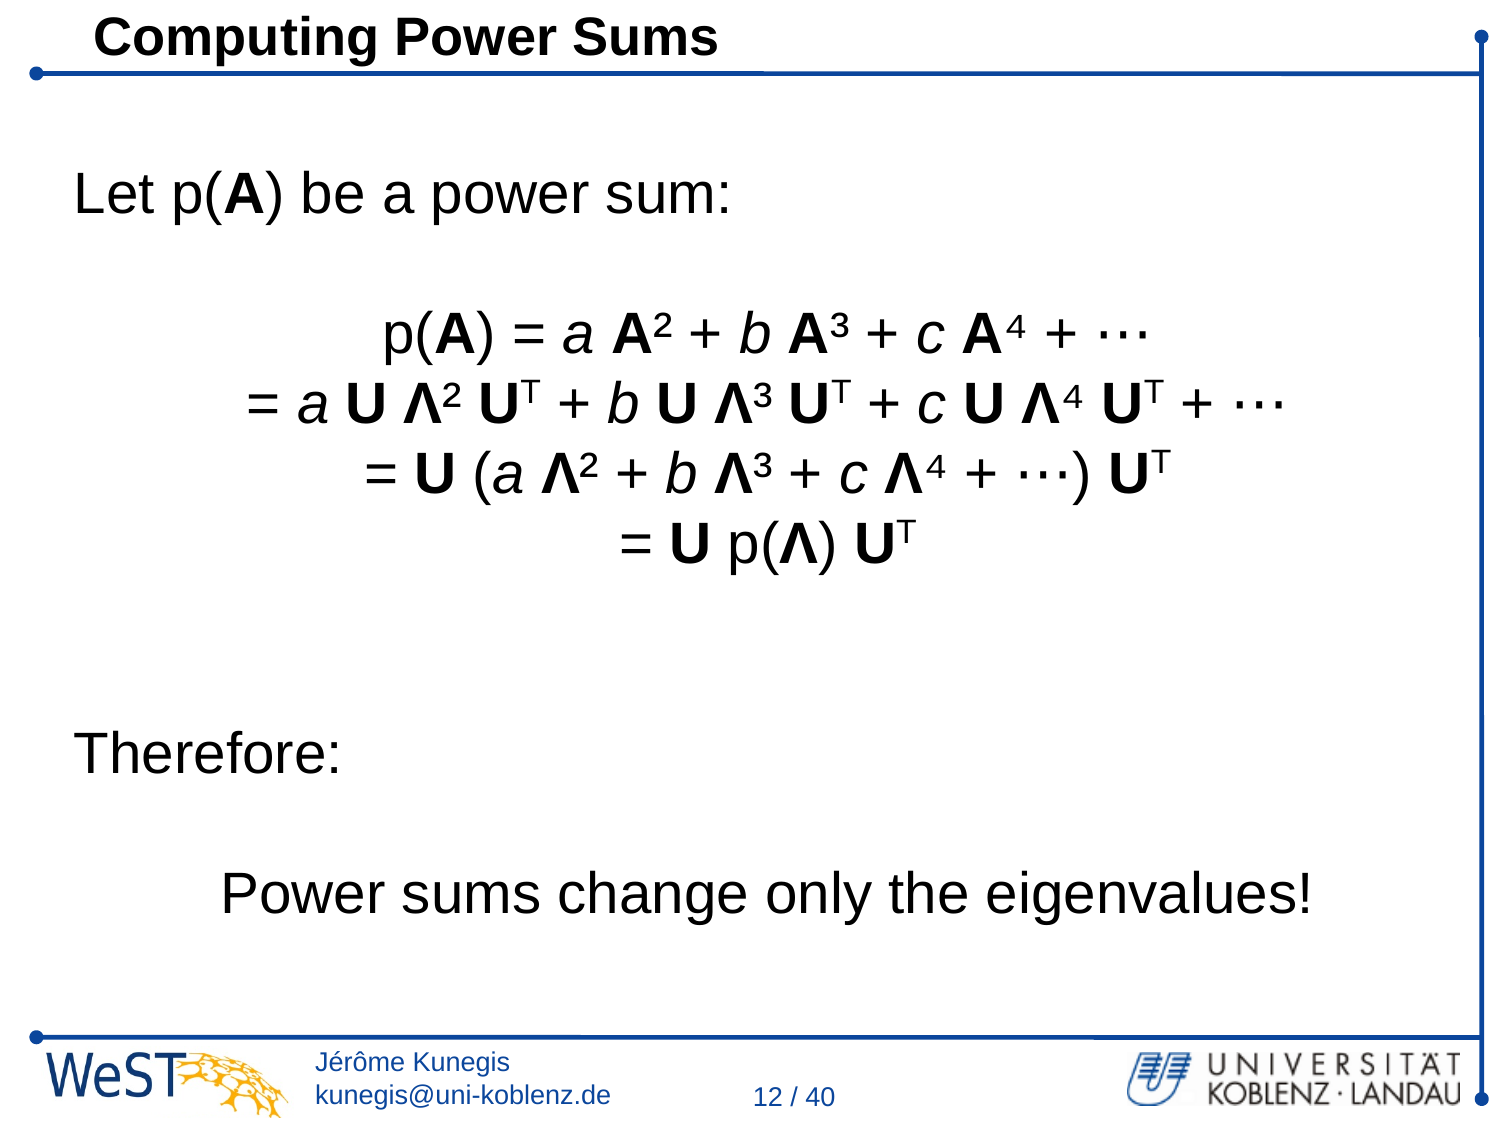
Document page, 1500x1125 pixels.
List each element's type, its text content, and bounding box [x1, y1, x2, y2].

picture [41, 1046, 302, 1118]
text_box Let p(A) be a power sum: p(A) = a A² + b A³ + c A⁴ + ⋯ = a U Λ² UT + b U Λ³ UT + c U Λ⁴ UT + ⋯ = U (a Λ² + b Λ³ + c Λ⁴ + ⋯) UT = U p(Λ) UT Therefore: Power sums change only the eigenvalues! [59, 147, 1477, 952]
text_box Computing Power Sums [78, 0, 1477, 74]
picture [1127, 1052, 1460, 1106]
